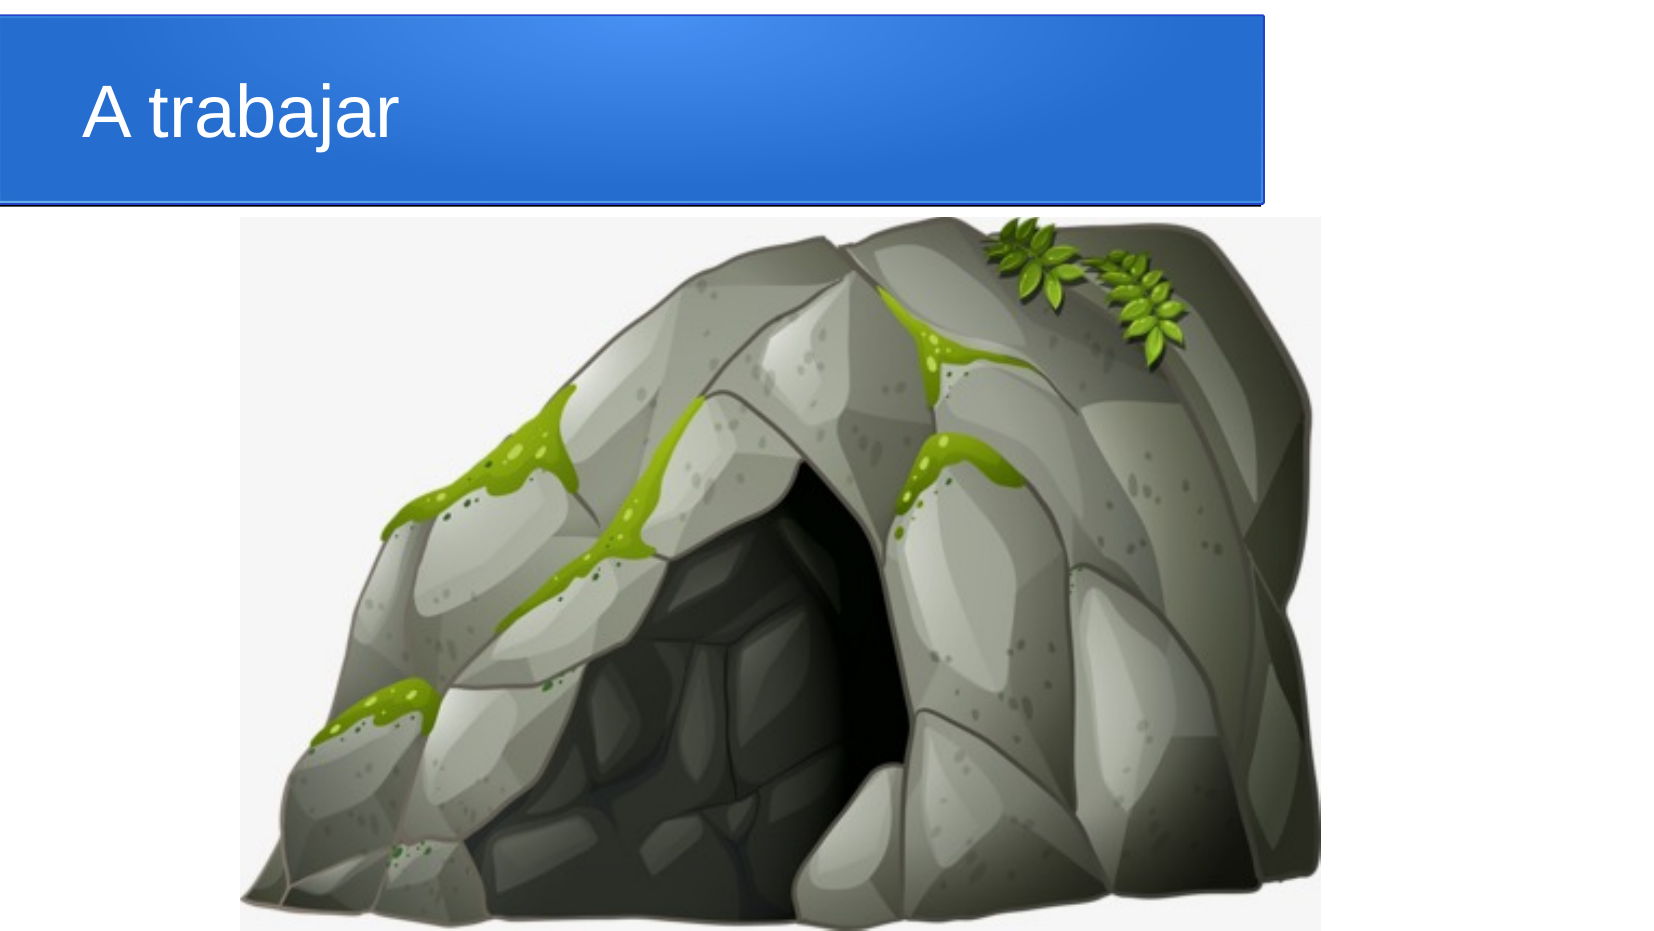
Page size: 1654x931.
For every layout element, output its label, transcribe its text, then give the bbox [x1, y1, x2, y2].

picture [240, 217, 1321, 931]
title A trabajar [82, 35, 1235, 189]
